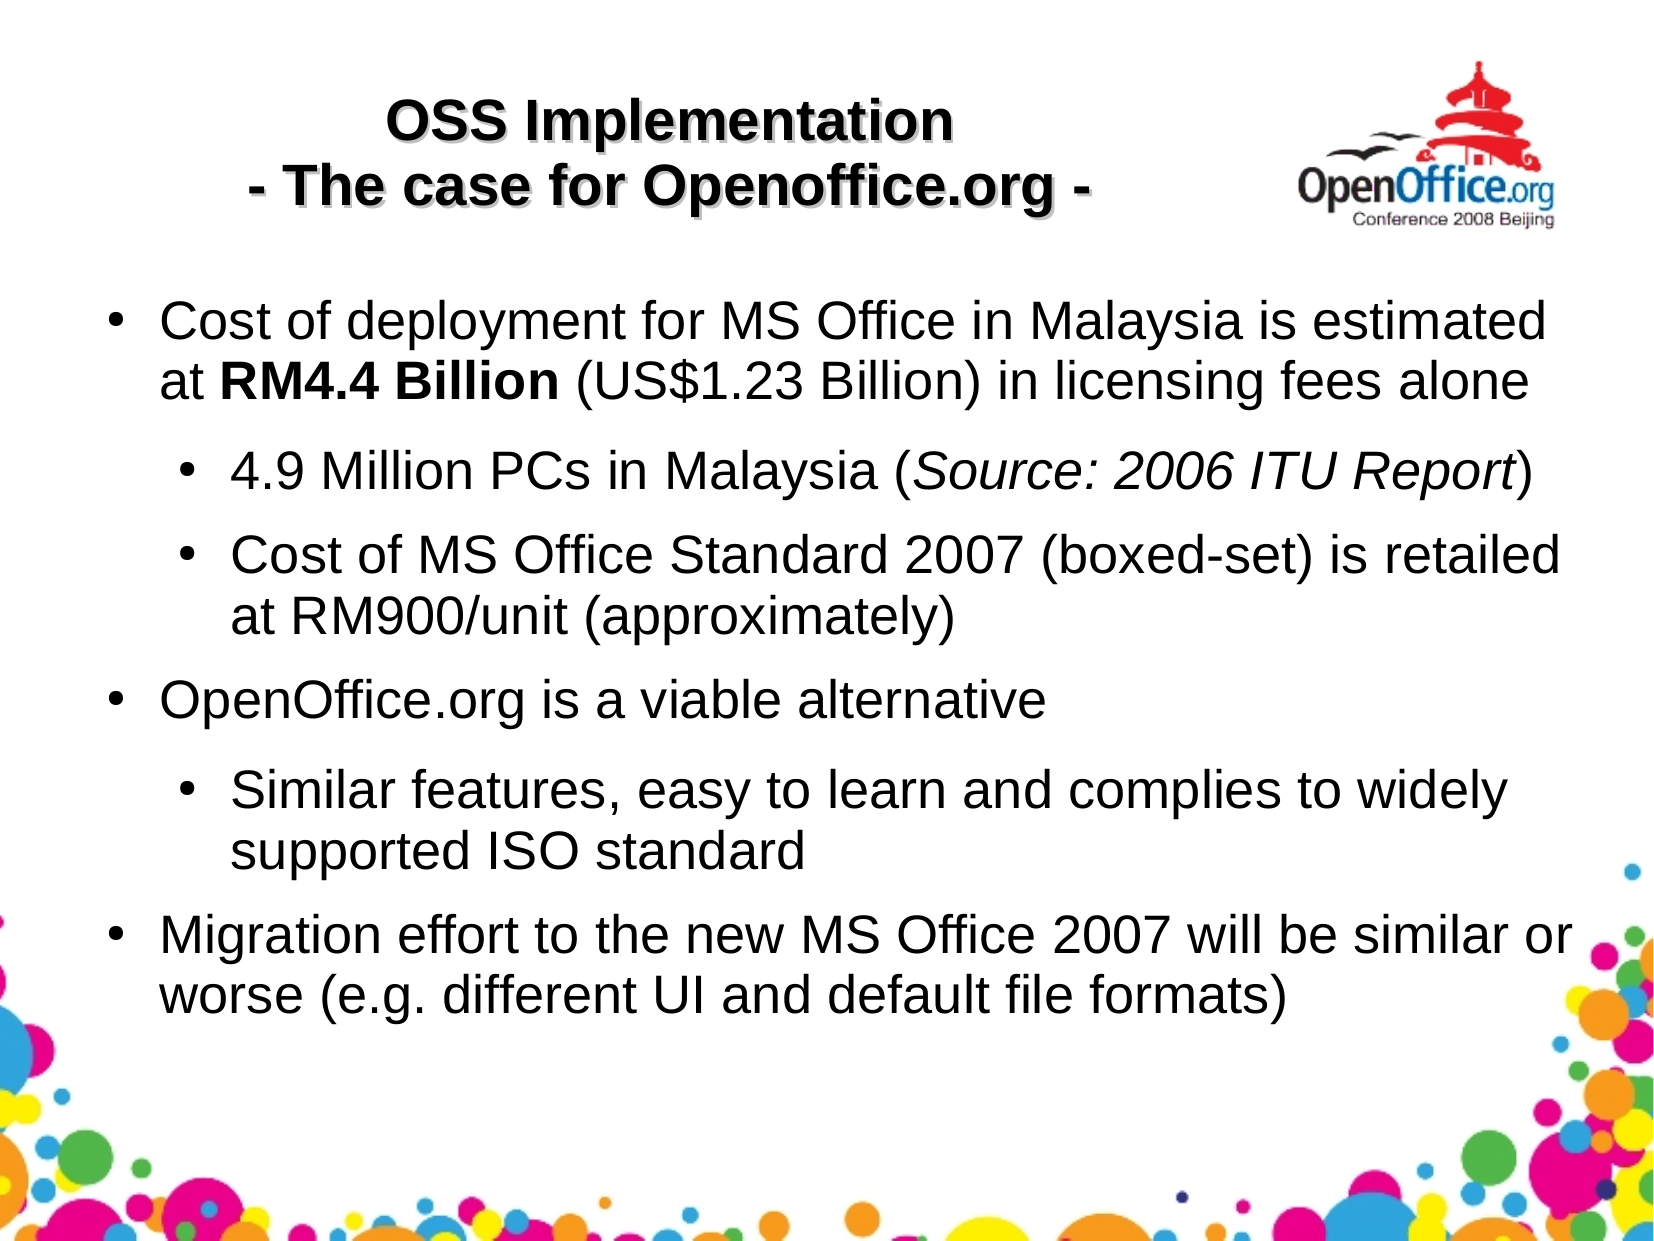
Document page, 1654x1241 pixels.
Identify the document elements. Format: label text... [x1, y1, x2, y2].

list Cost of deployment for MS Office in Malaysia is estimated at RM4.4 Billion (US$1.23 Billion) in licensing fees alone 4.9 Million PCs in Malaysia (Source: 2006 ITU Report) Cost of MS Office Standard 2007 (boxed-set) is retailed at RM900/unit (approximately) OpenOffice.org is a viable alternative Similar features, easy to learn and complies to widely supported ISO standard Migration effort to the new MS Office 2007 will be similar or worse (e.g. different UI and default file formats) [88, 290, 1577, 1094]
picture [0, 810, 1654, 1241]
picture [1285, 51, 1569, 250]
title OSS Implementation - The case for Openoffice.org - [82, 56, 1258, 250]
